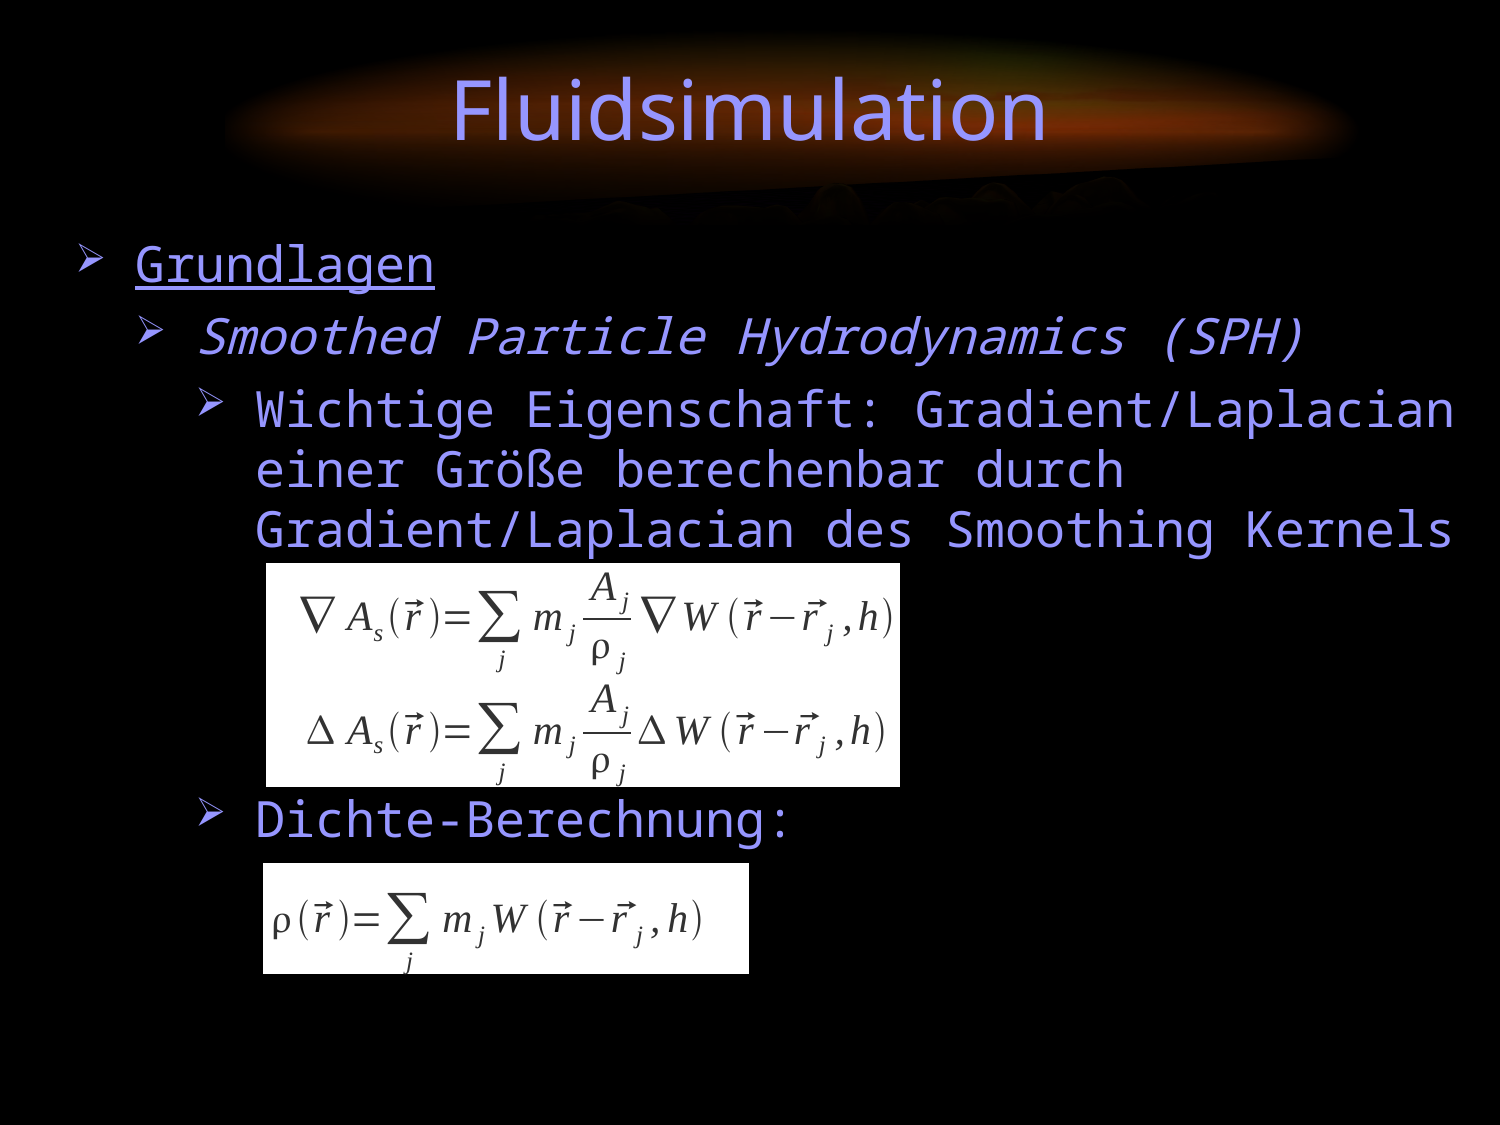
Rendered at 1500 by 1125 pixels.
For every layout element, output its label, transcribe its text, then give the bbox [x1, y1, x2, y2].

text_box Grundlagen Smoothed Particle Hydrodynamics (SPH) Wichtige Eigenschaft: Gradient/Laplacian einer Größe berechenbar durch Gradient/Laplacian des Smoothing Kernels Dichte-Berechnung: [0, 224, 1471, 1088]
text_box Fluidsimulation [75, 0, 1426, 216]
text_box [112, 0, 1463, 224]
chart [292, 562, 901, 788]
text_box [262, 862, 750, 975]
text_box [265, 562, 292, 788]
chart [262, 889, 709, 976]
